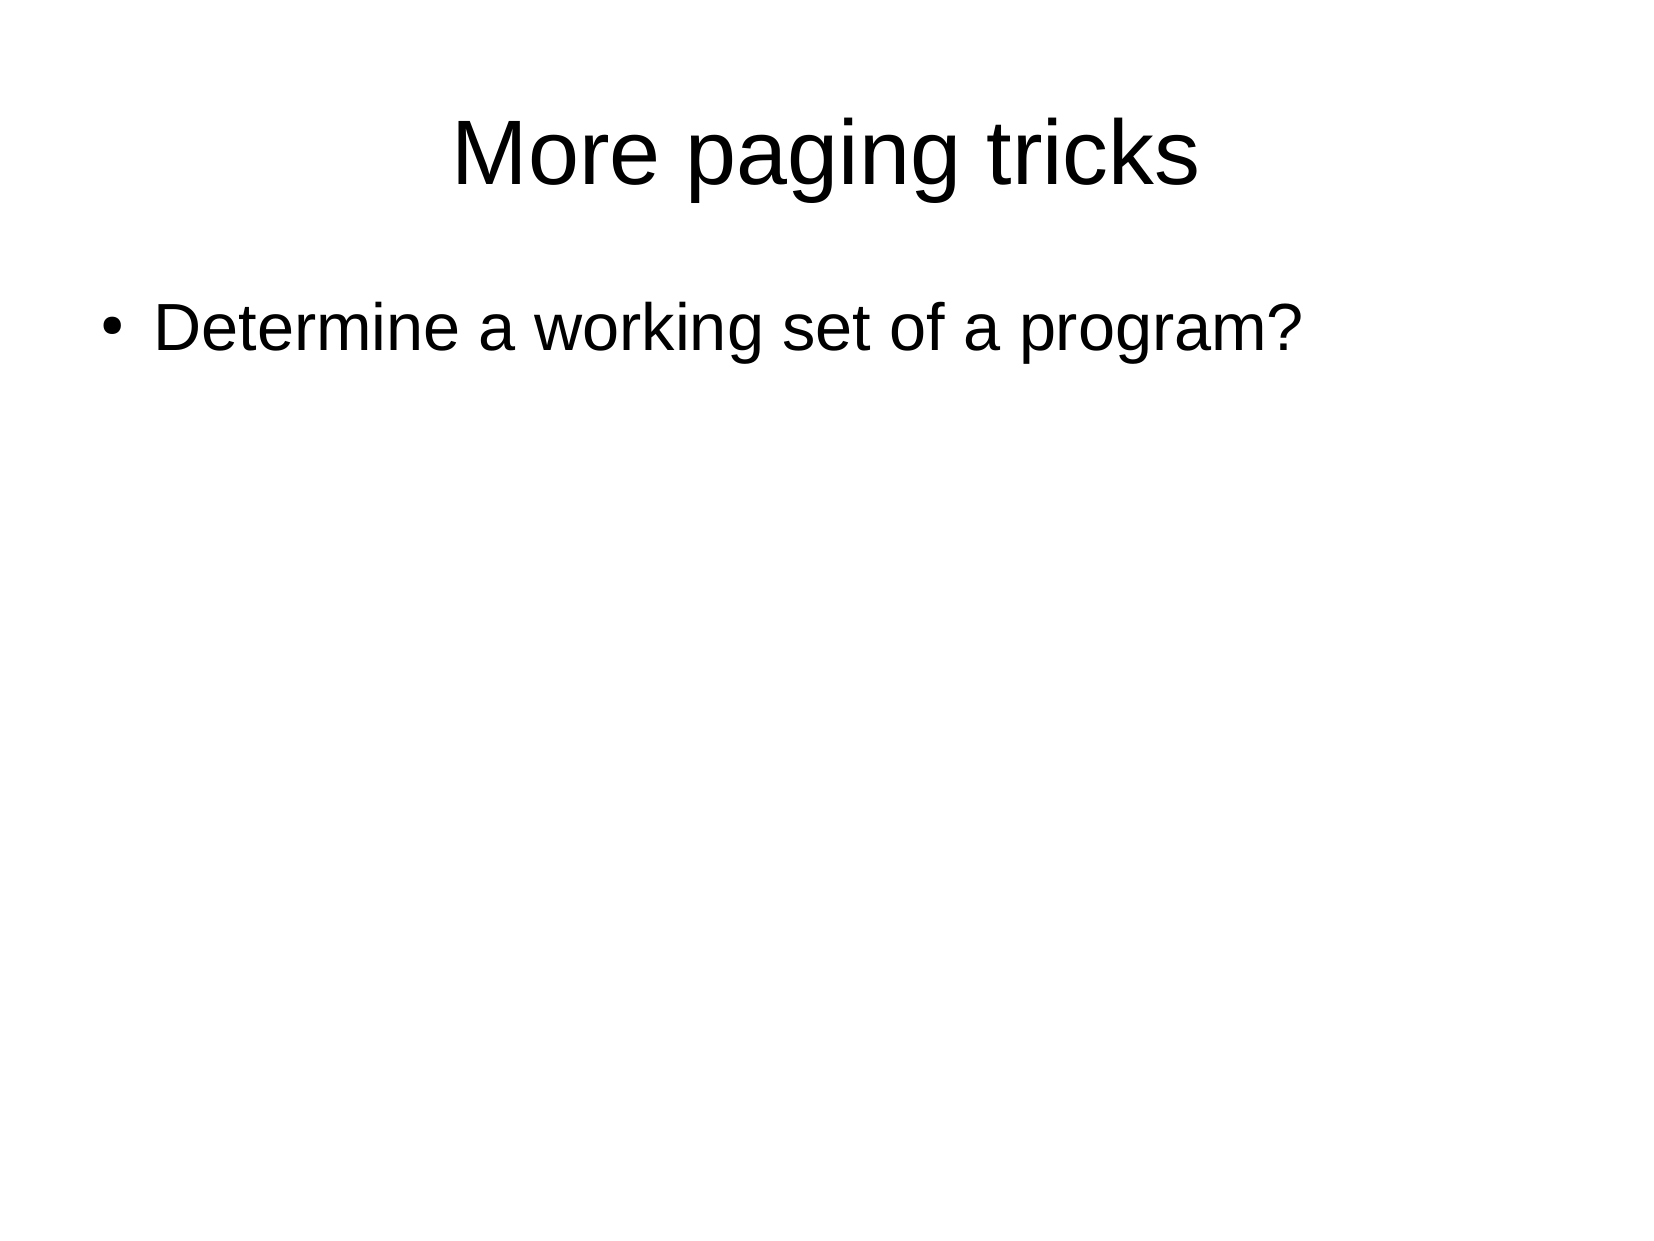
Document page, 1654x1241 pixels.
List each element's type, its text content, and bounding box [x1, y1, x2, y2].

list Determine a working set of a program? [82, 290, 1571, 1010]
title More paging tricks [82, 49, 1571, 257]
